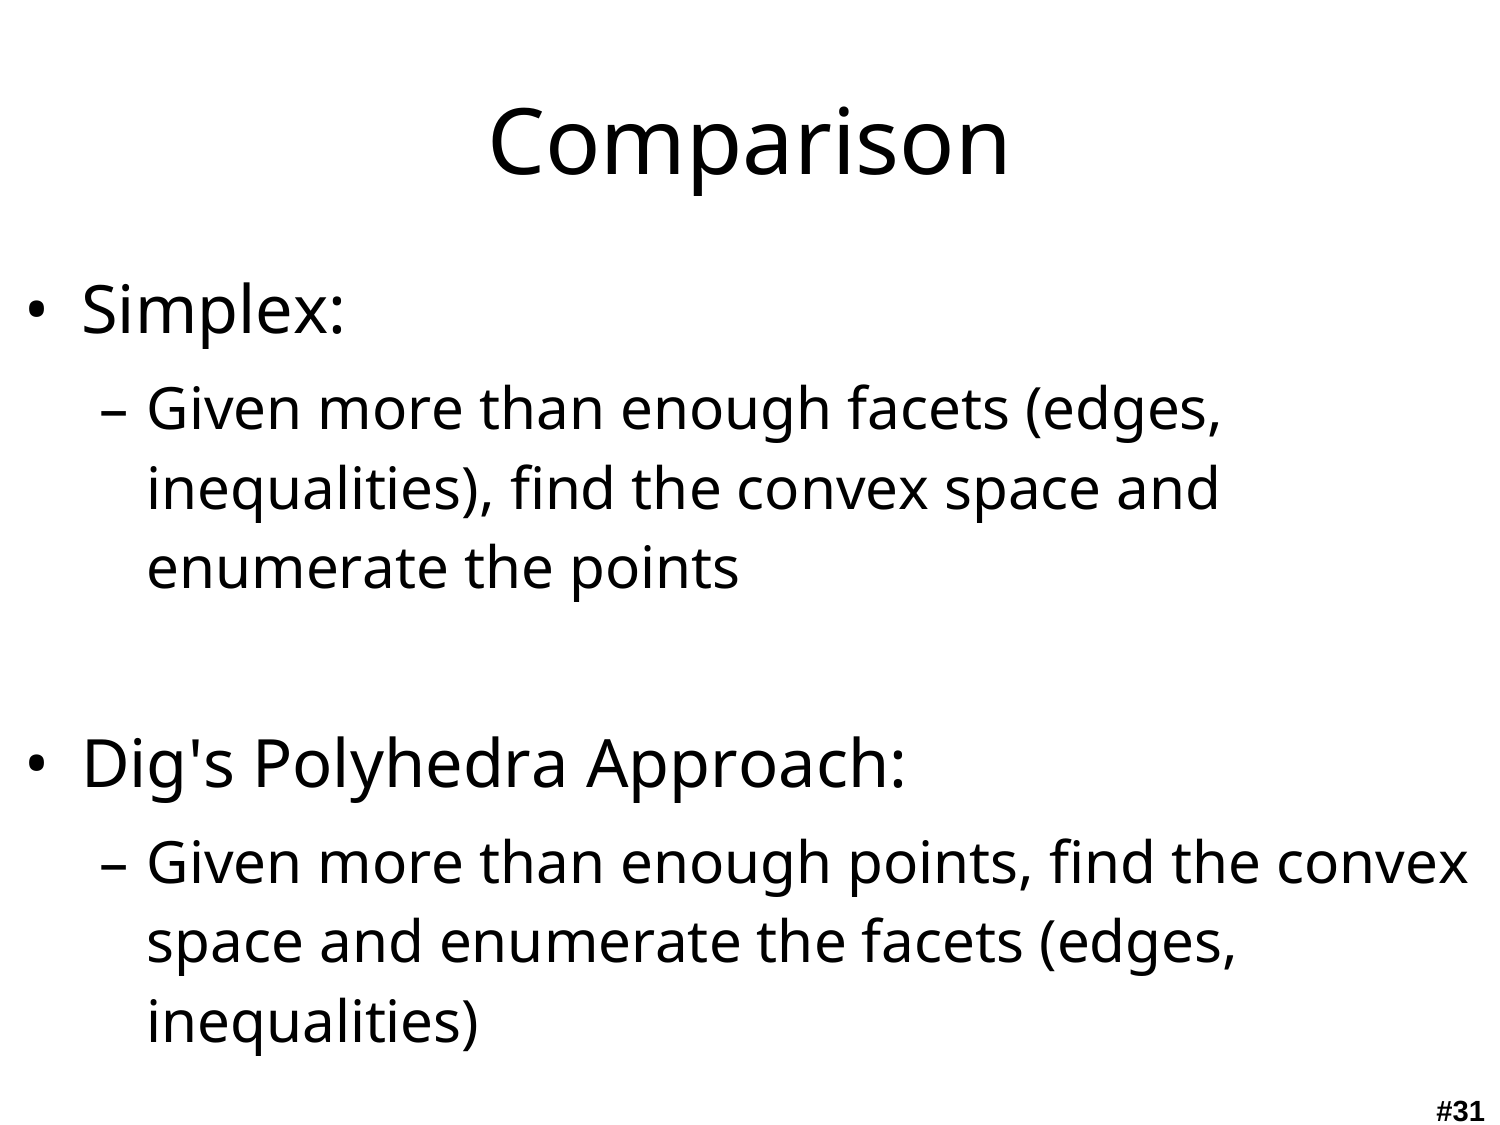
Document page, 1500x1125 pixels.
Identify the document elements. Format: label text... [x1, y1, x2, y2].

list Simplex: Given more than enough facets (edges, inequalities), find the convex space and enumerate the points Dig's Polyhedra Approach: Given more than enough points, find the convex space and enumerate the facets (edges, inequalities) [24, 262, 1476, 1101]
title Comparison [24, 45, 1476, 233]
